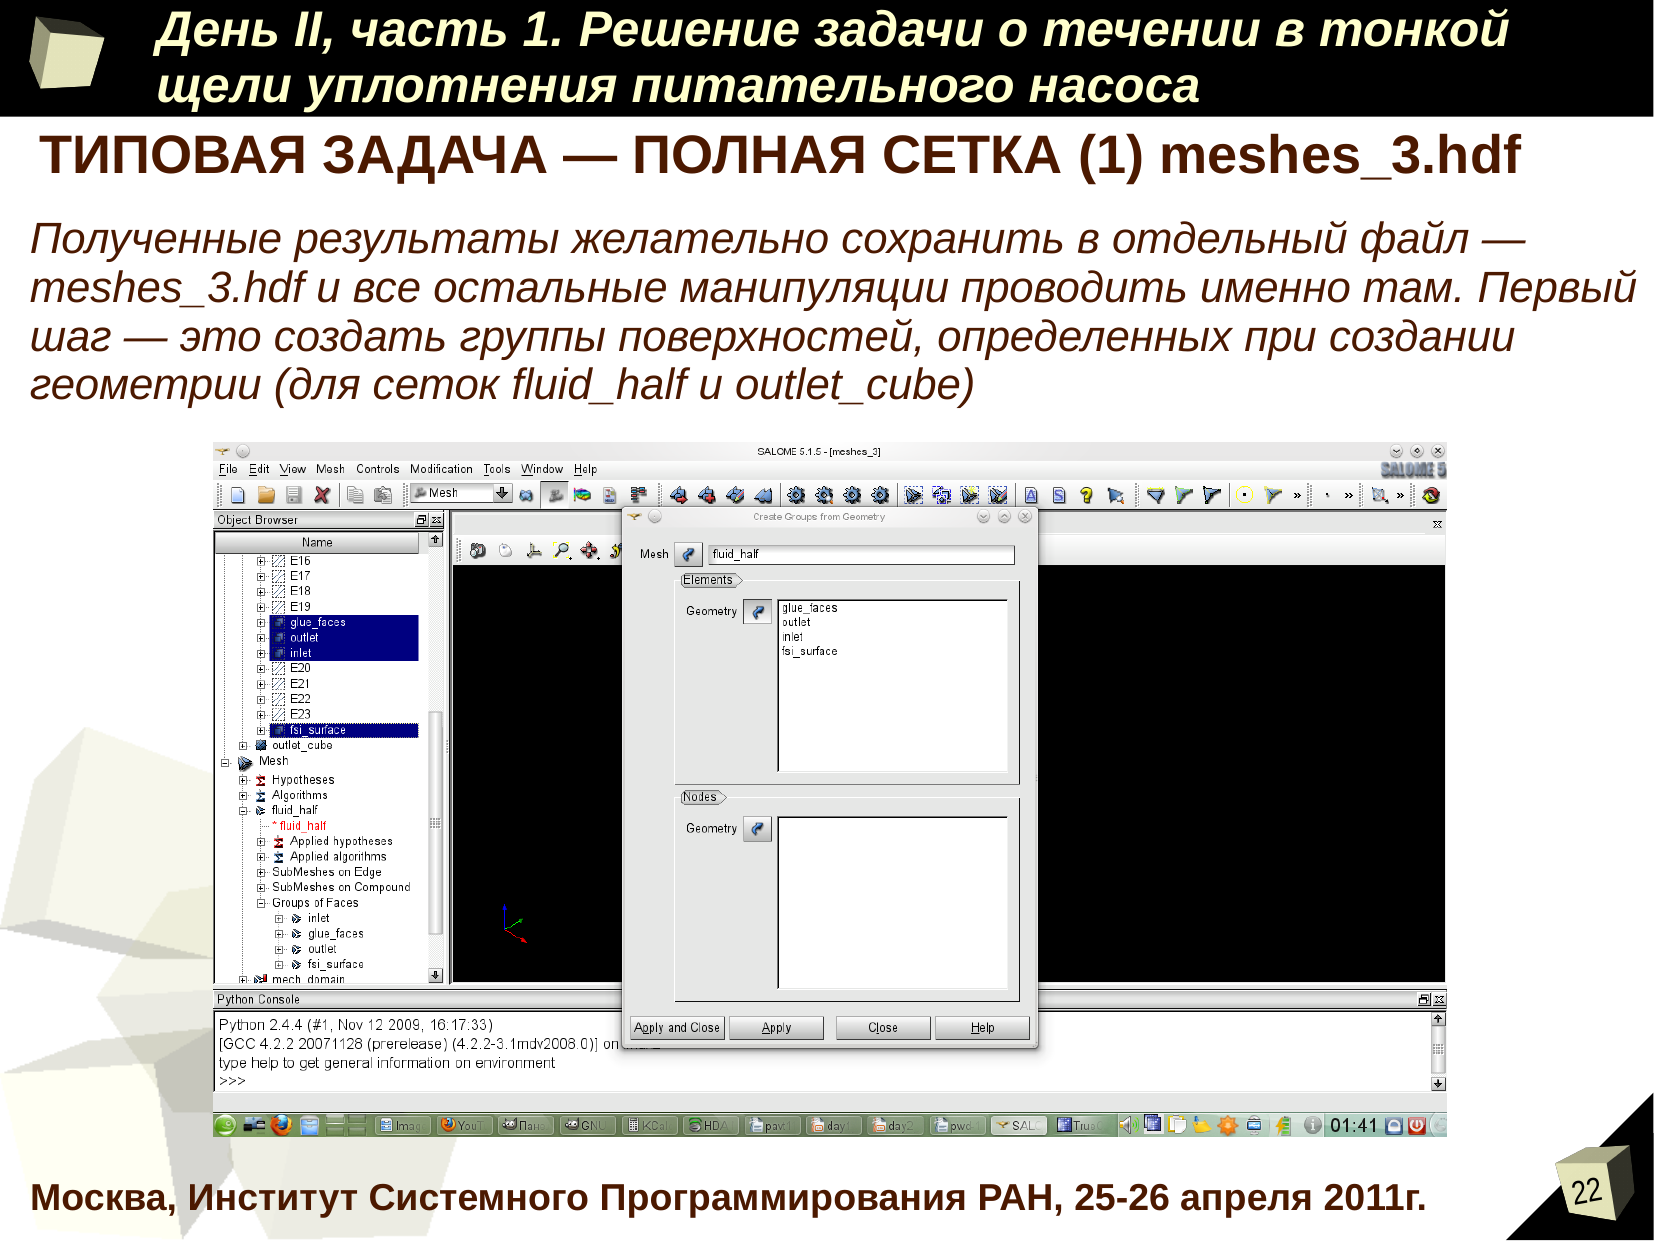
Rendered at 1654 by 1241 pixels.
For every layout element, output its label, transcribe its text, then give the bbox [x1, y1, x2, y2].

text_box Полученные результаты желательно сохранить в отдельный файл — meshes_3.hdf и все остальные манипуляции проводить именно там. Первый шаг — это создать группы поверхностей, определенных при создании геометрии (для сеток fluid_half и outlet_cube) [15, 206, 1654, 417]
picture [0, 442, 1447, 1241]
picture [464, 1193, 472, 1198]
text_box ТИПОВАЯ ЗАДАЧА — ПОЛНАЯ СЕТКА (1) meshes_3.hdf [24, 117, 1625, 206]
